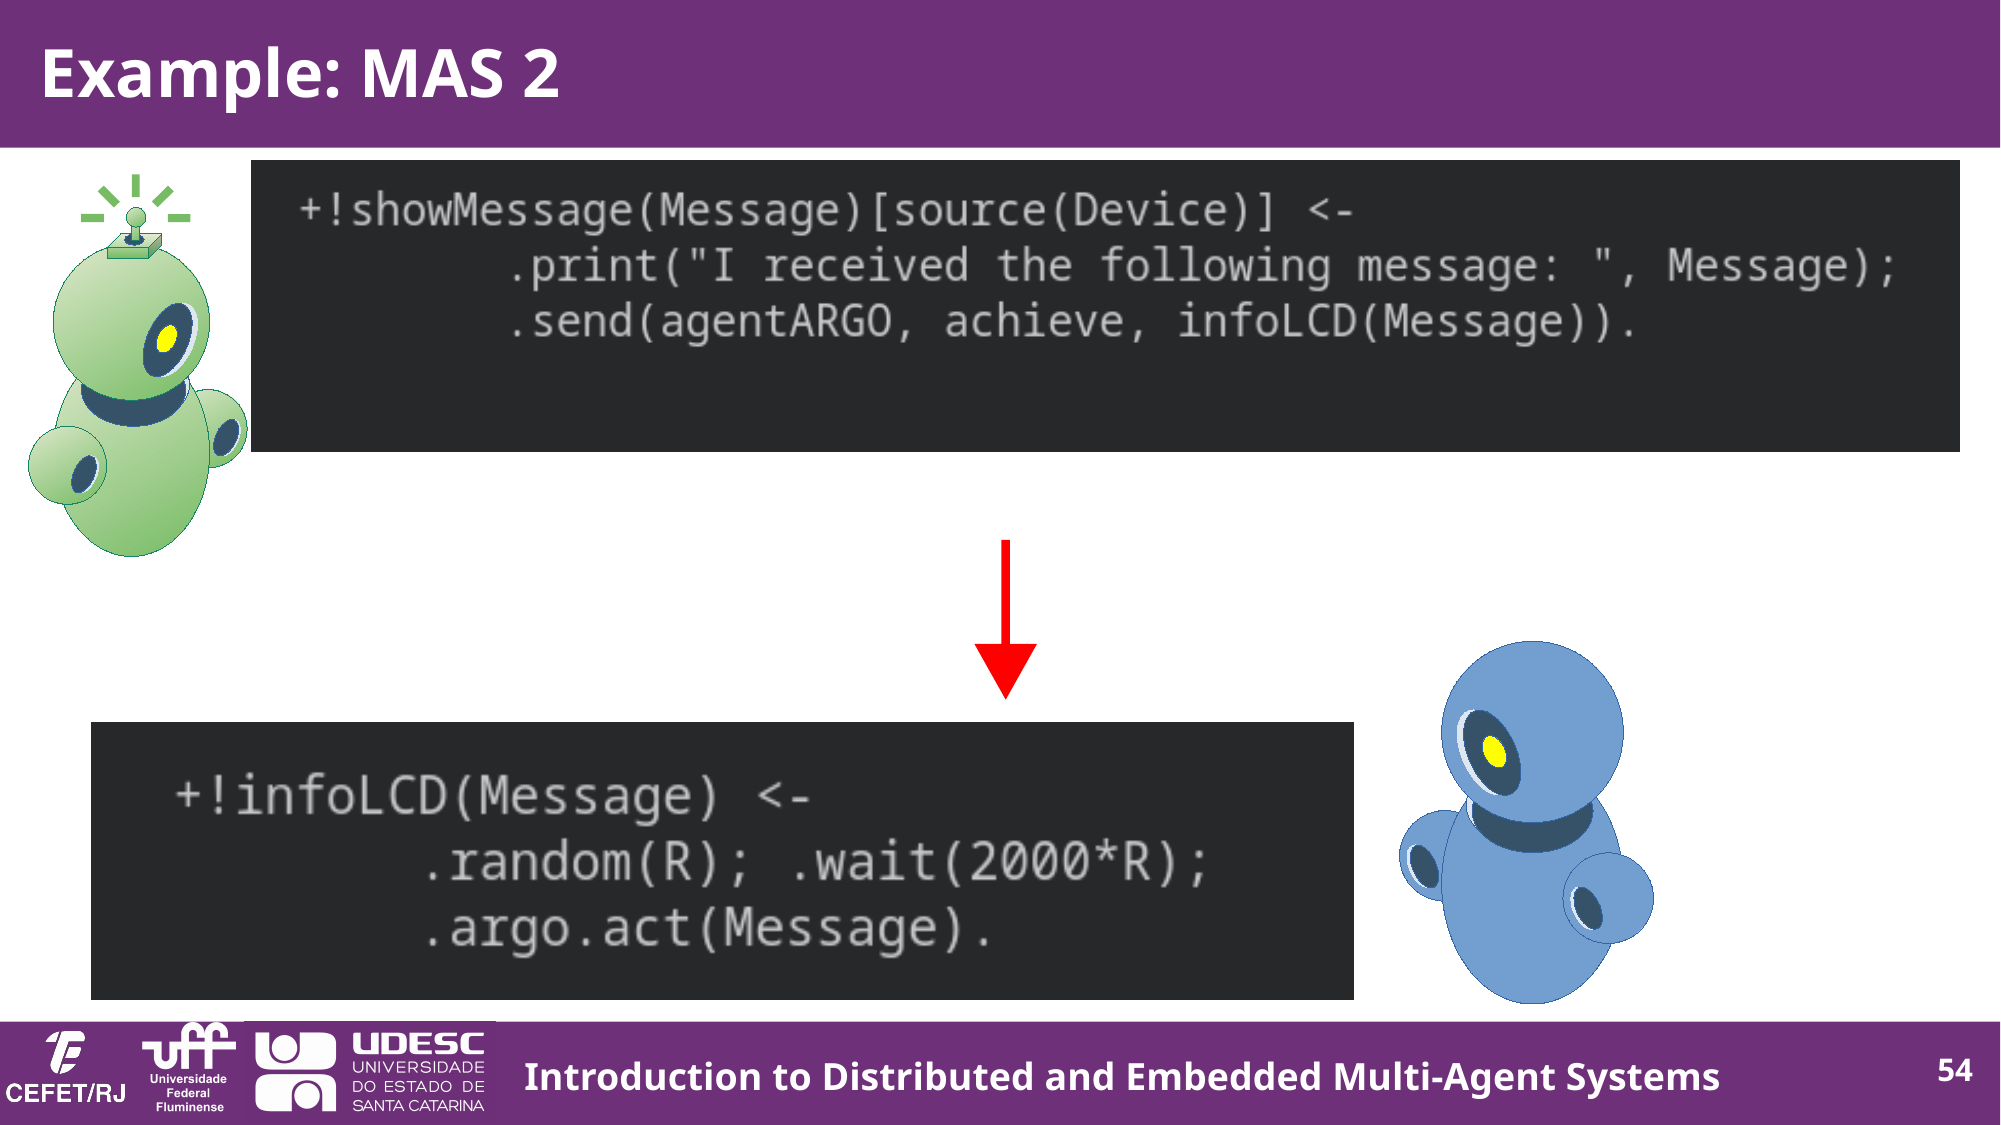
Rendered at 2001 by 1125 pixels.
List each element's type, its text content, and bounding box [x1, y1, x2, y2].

picture [141, 1021, 237, 1117]
text_box [974, 539, 1038, 700]
text_box [167, 214, 191, 223]
text_box [124, 207, 146, 246]
text_box [131, 174, 140, 198]
text_box [28, 235, 248, 557]
text_box [81, 213, 104, 223]
text_box [151, 185, 174, 208]
picture [91, 722, 1354, 1000]
picture [251, 160, 1960, 452]
text_box Example: MAS 2 [25, 23, 1999, 119]
picture [6, 1009, 125, 1125]
text_box [97, 185, 120, 208]
picture [244, 1021, 496, 1123]
text_box [1399, 641, 1654, 1004]
